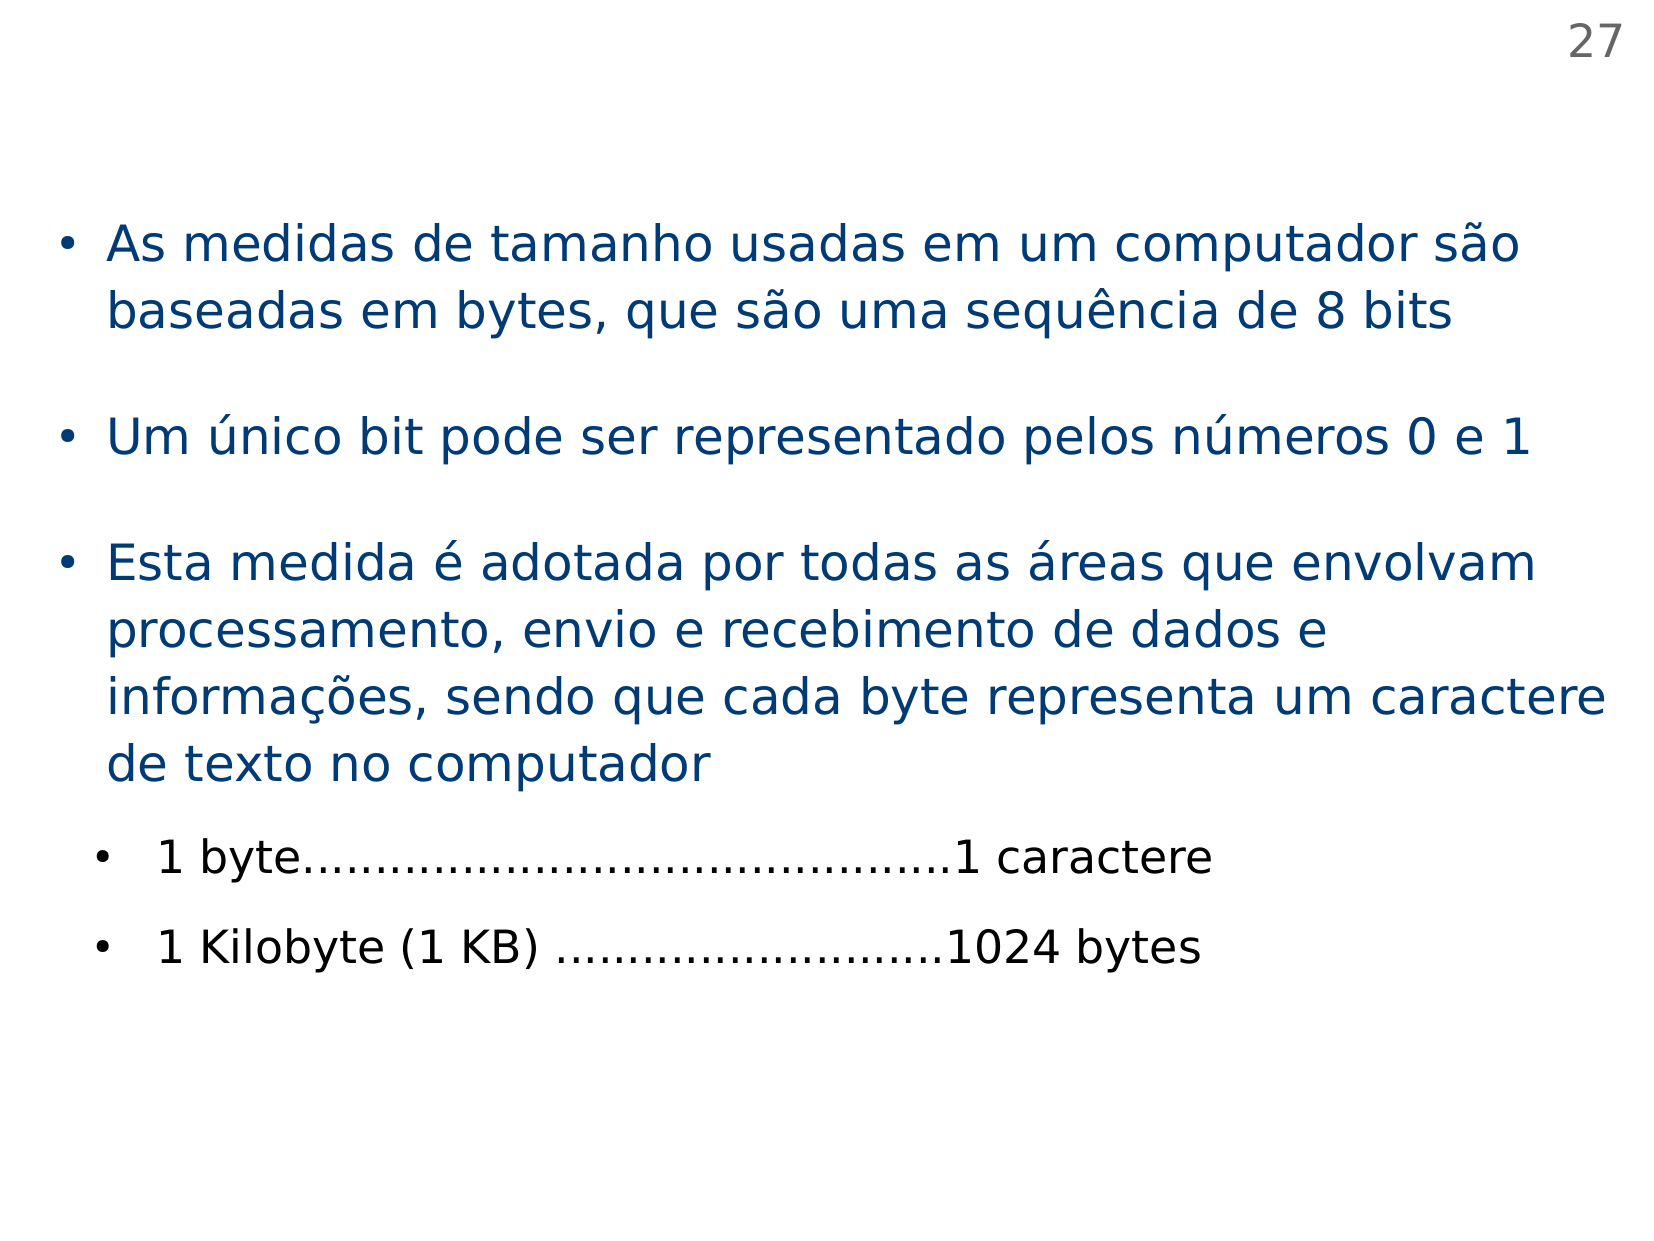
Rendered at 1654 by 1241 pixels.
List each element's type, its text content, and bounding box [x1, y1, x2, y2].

list As medidas de tamanho usadas em um computador são baseadas em bytes, que são uma sequência de 8 bits Um único bit pode ser representado pelos números 0 e 1 Esta medida é adotada por todas as áreas que envolvam processamento, envio e recebimento de dados e informações, sendo que cada byte representa um caractere de texto no computador 1 byte.............................................1 caractere 1 Kilobyte (1 KB) ...........................1024 bytes [59, 206, 1625, 1211]
